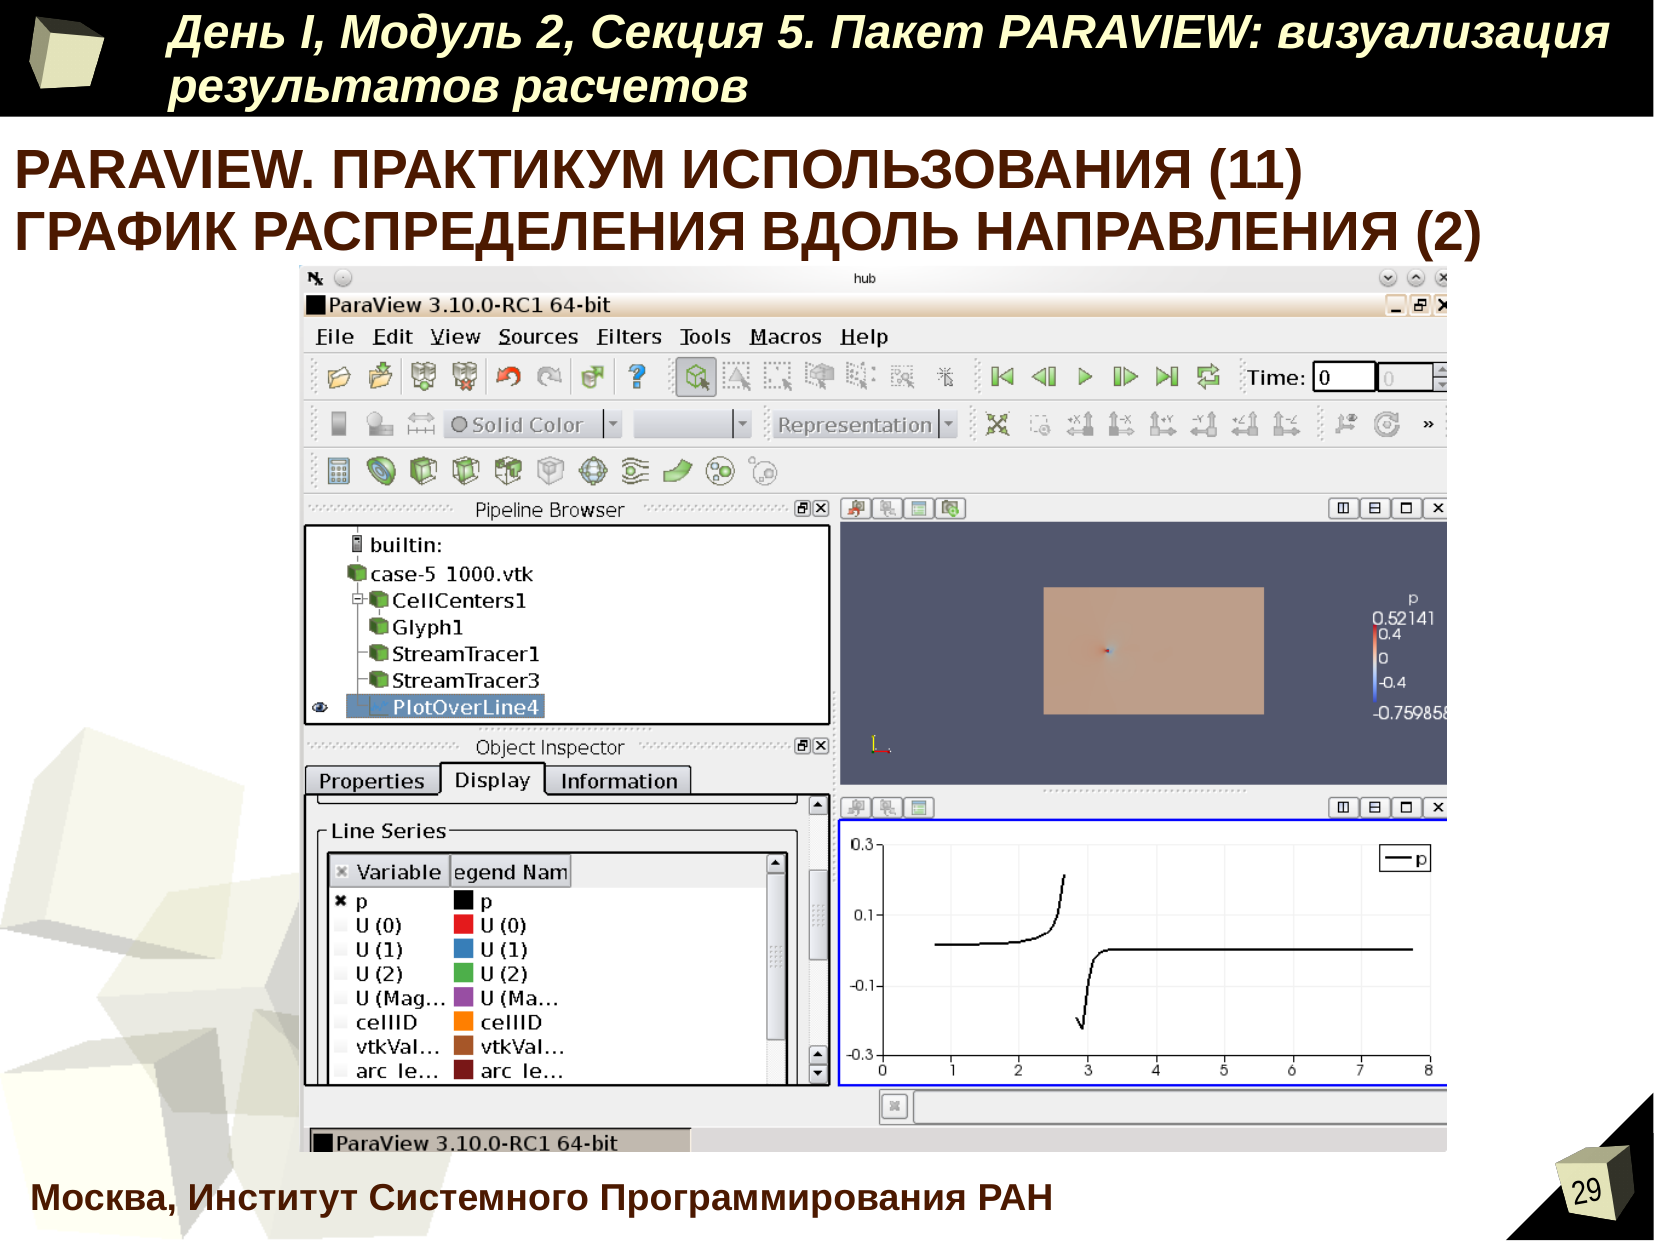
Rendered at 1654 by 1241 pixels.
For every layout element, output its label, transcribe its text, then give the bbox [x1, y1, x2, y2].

picture [464, 1193, 472, 1198]
text_box PARAVIEW. ПРАКТИКУМ ИСПОЛЬЗОВАНИЯ (11) ГРАФИК РАСПРЕДЕЛЕНИЯ ВДОЛЬ НАПРАВЛЕНИЯ (2) [0, 131, 1654, 270]
picture [0, 270, 1447, 1241]
